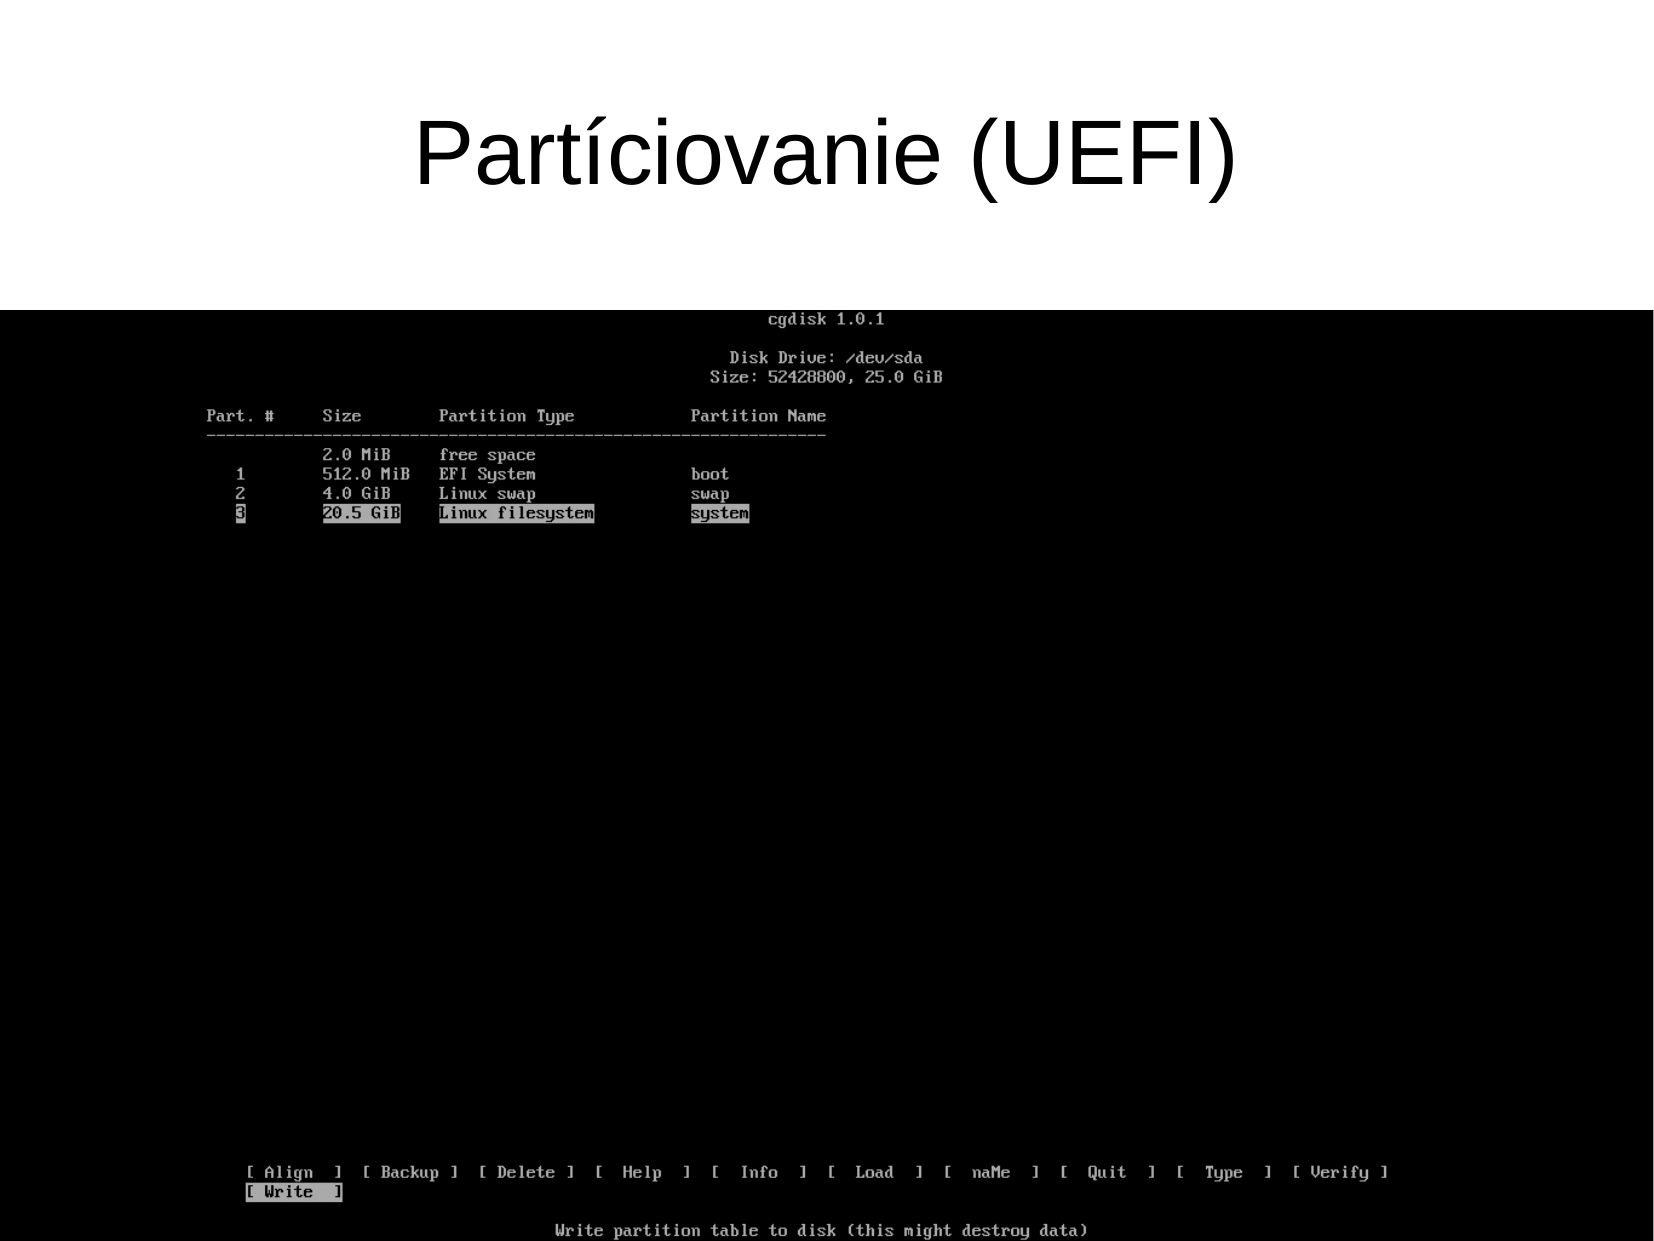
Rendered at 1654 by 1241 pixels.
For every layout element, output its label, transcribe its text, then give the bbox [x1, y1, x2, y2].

title Partíciovanie (UEFI) [82, 49, 1571, 257]
picture [0, 310, 1654, 1241]
